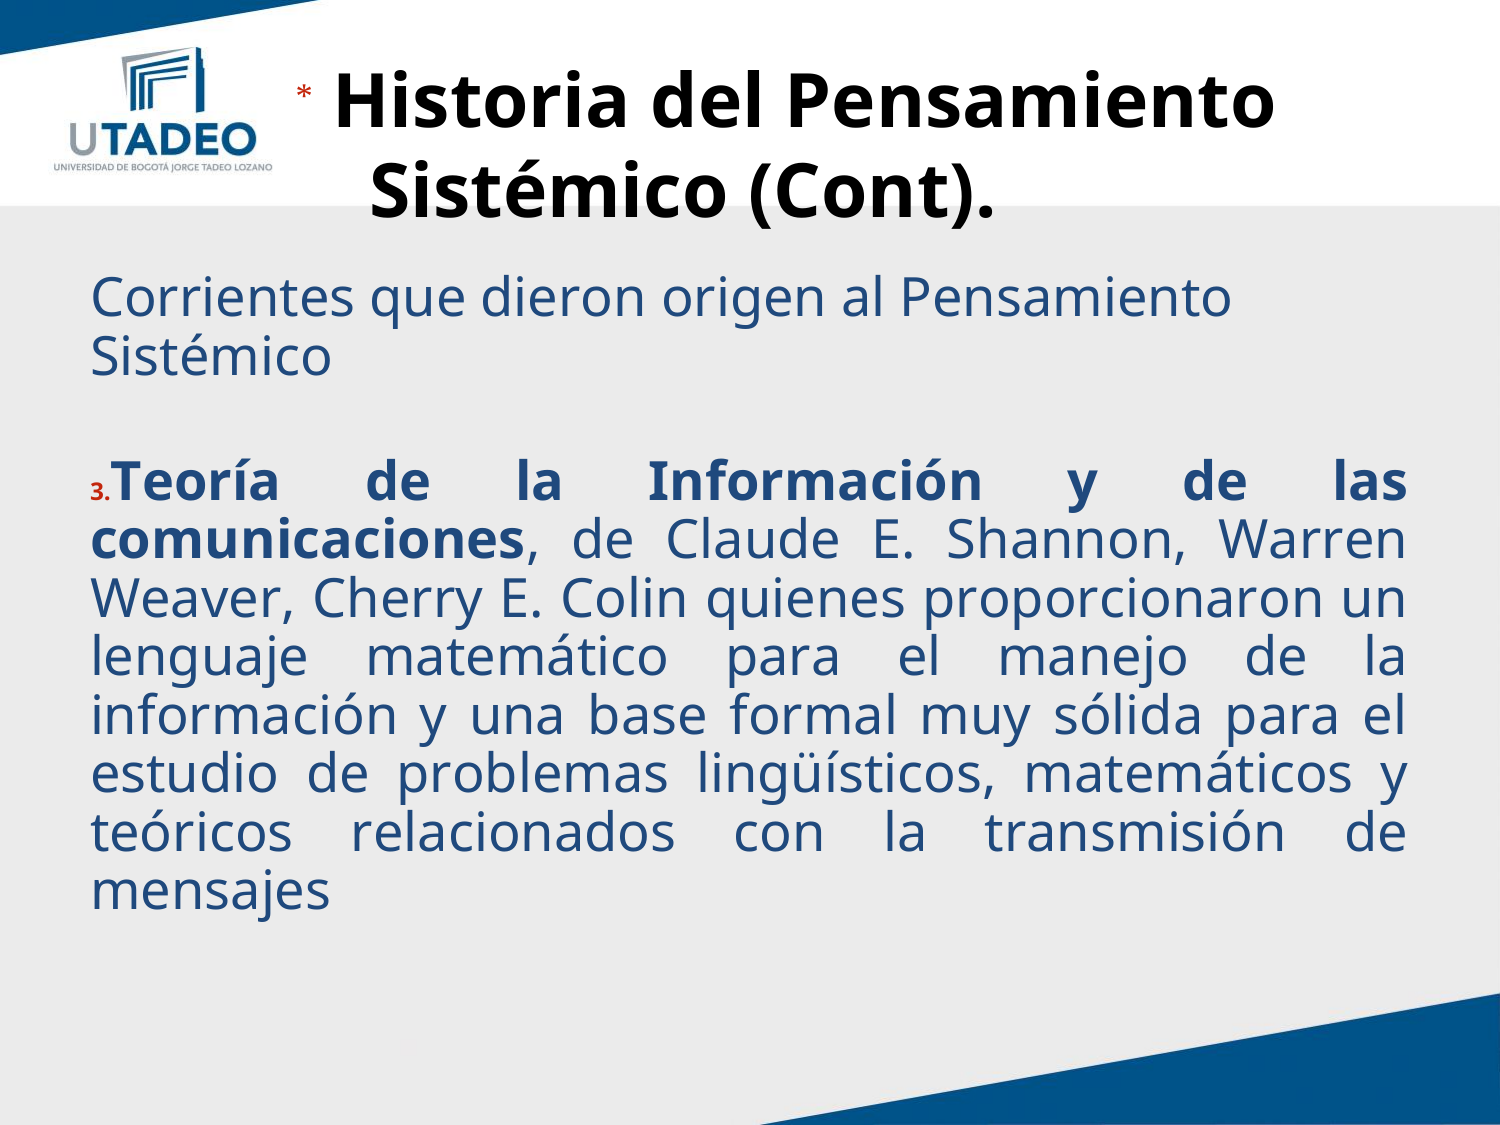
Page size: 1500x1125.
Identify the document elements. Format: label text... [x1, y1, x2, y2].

title Historia del Pensamiento Sistémico (Cont). [249, 45, 1426, 233]
list Corrientes que dieron origen al Pensamiento Sistémico Teoría de la Información y de las comunicaciones, de Claude E. Shannon, Warren Weaver, Cherry E. Colin quienes proporcionaron un lenguaje matemático para el manejo de la información y una base formal muy sólida para el estudio de problemas lingüísticos, matemáticos y teóricos relacionados con la transmisión de mensajes [75, 262, 1426, 1005]
